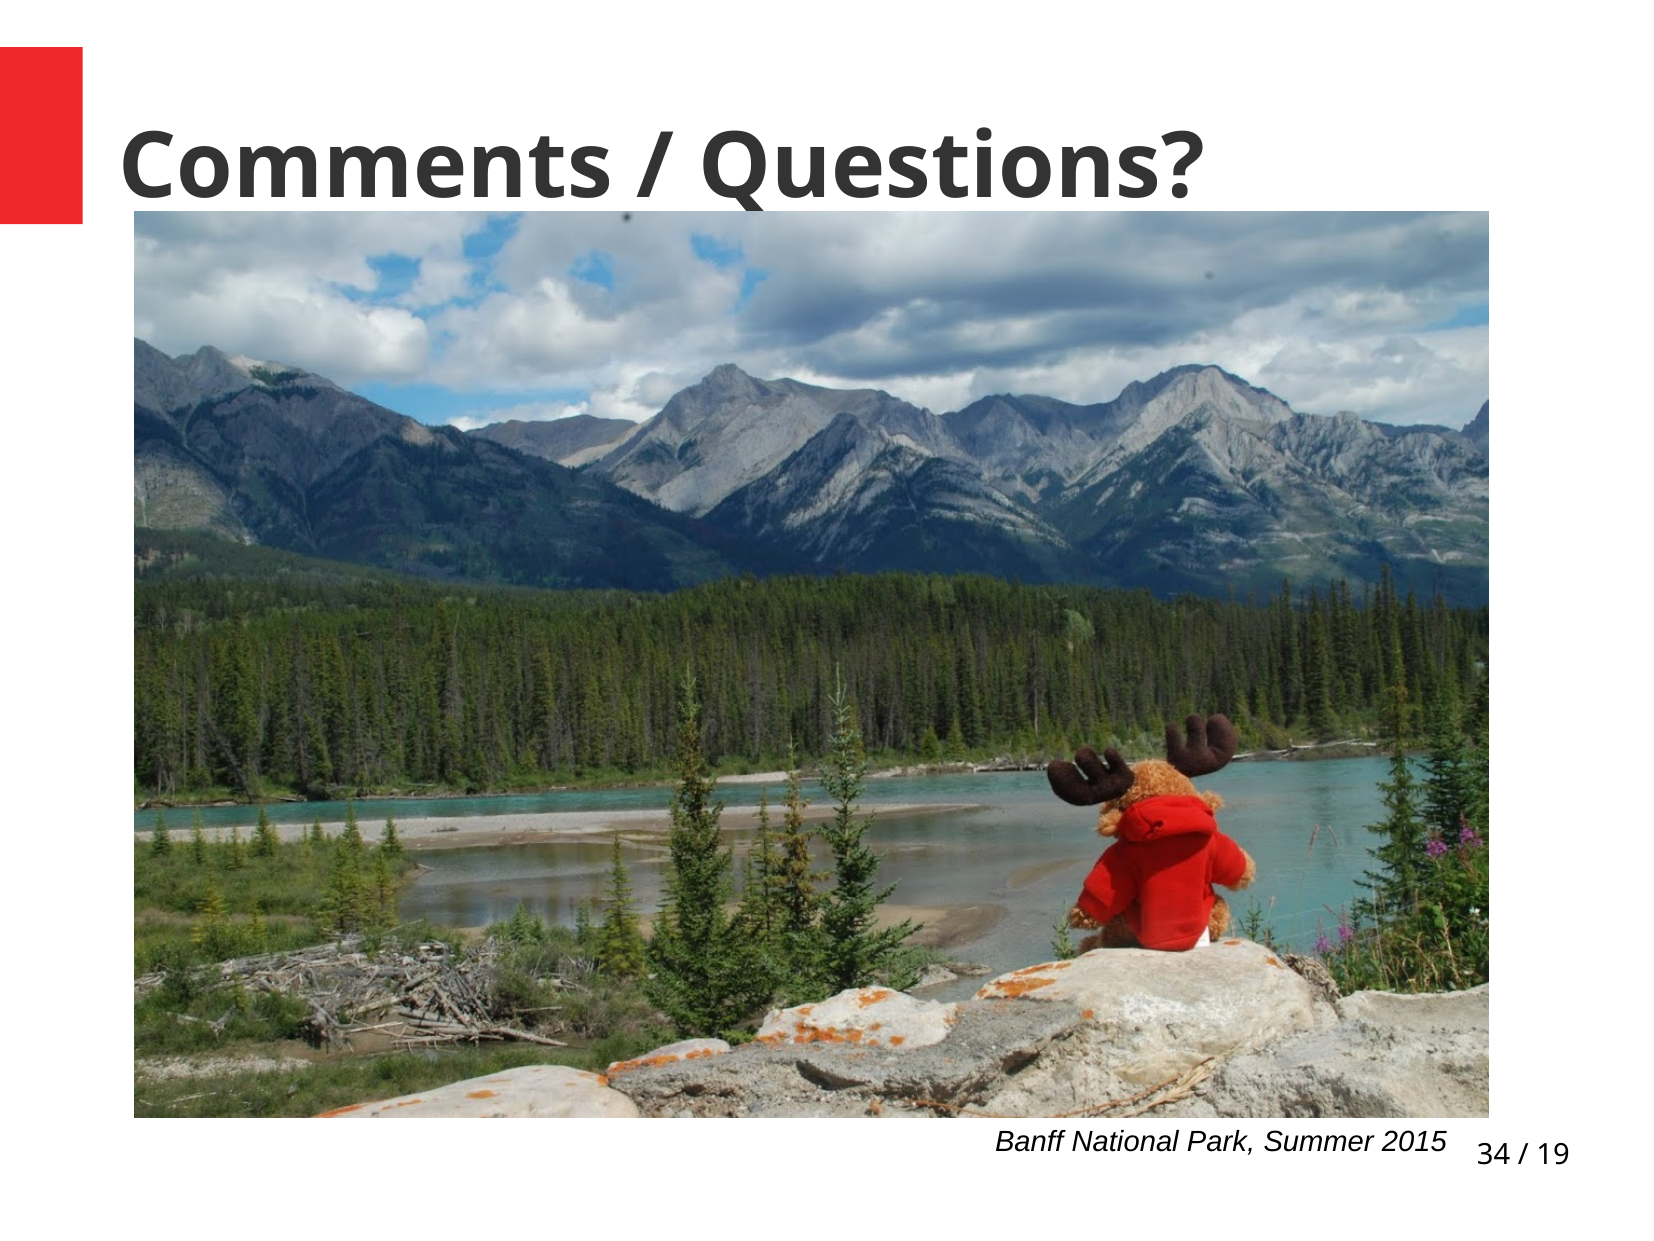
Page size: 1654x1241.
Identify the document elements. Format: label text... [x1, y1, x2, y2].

picture [134, 211, 1489, 1118]
title Comments / Questions? [118, 49, 1571, 256]
text_box Banff National Park, Summer 2015 [980, 1117, 1477, 1178]
